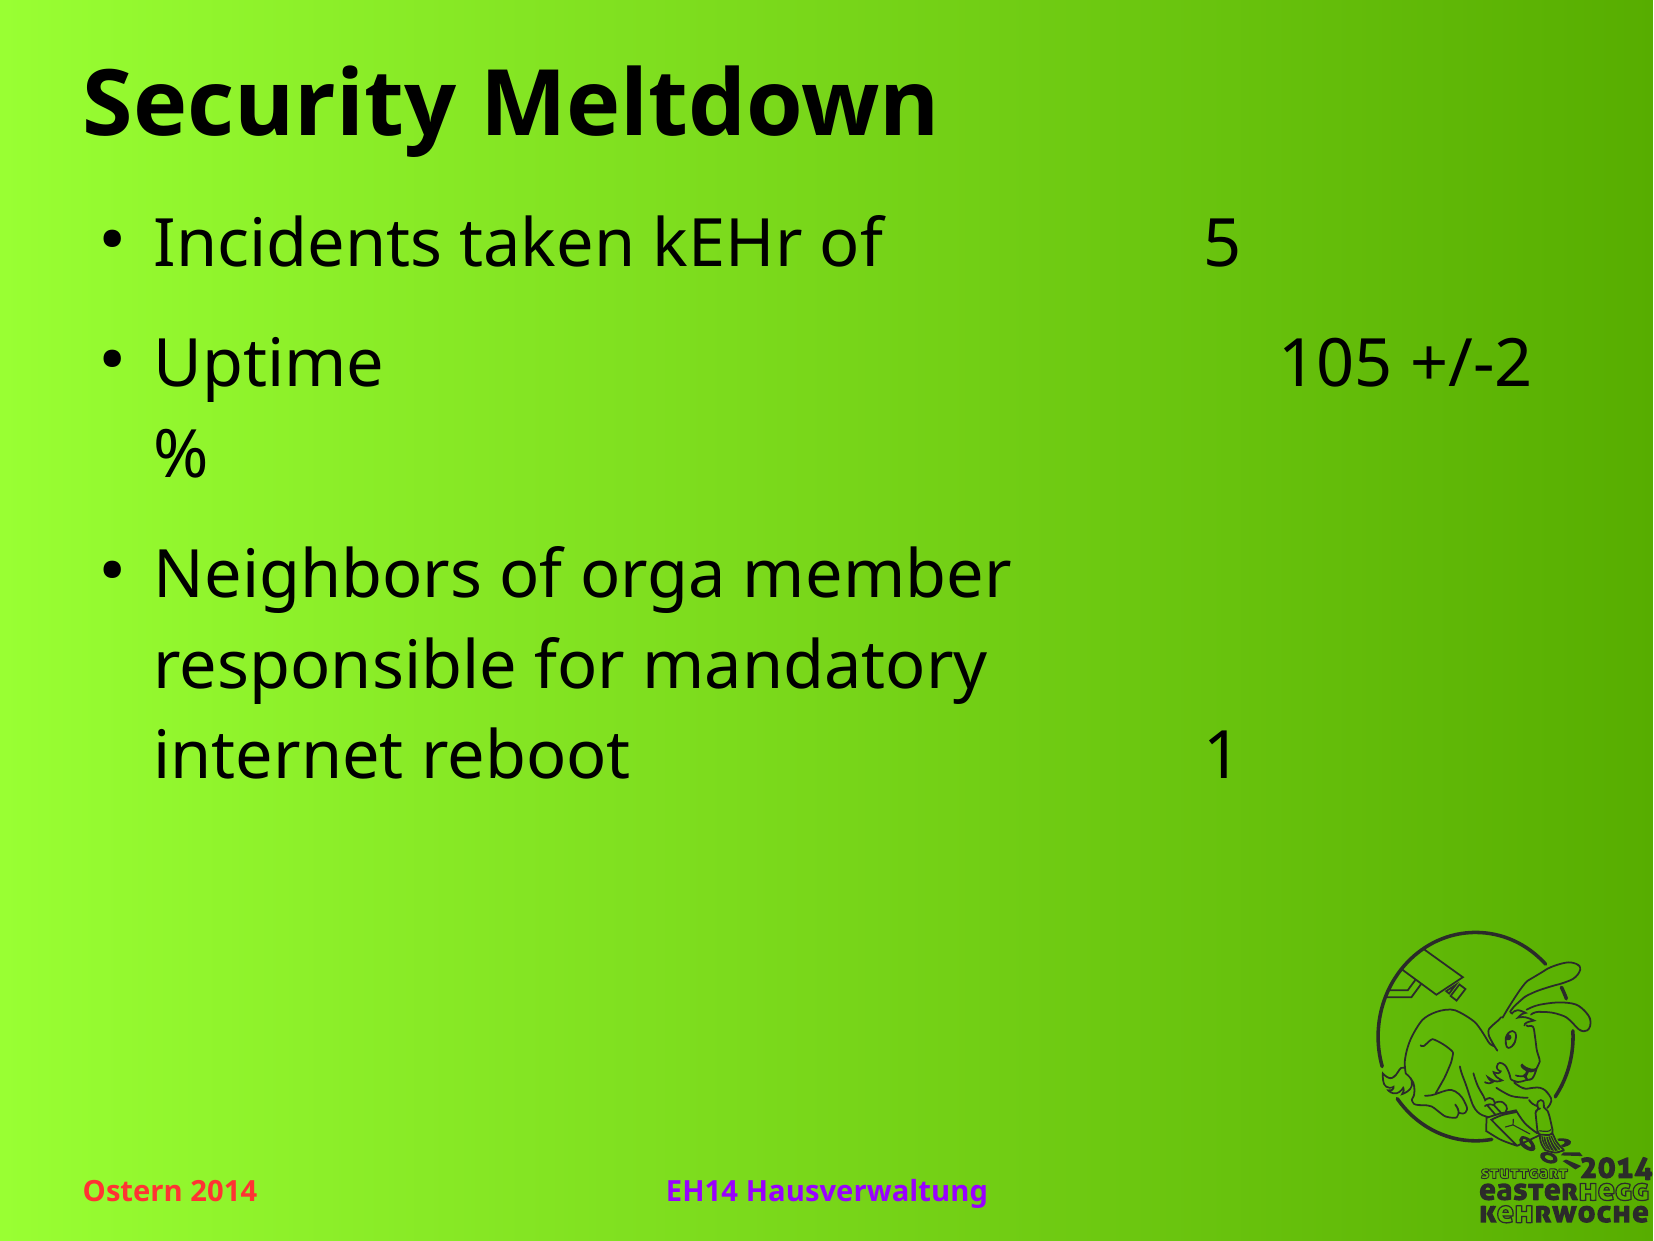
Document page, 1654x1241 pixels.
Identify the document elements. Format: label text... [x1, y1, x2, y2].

list Incidents taken kEHr of 5 Uptime 105 +/-2 % Neighbors of orga member responsible for mandatory internet reboot 1 [82, 195, 1571, 1131]
title Party Stats [77, 0, 81, 1240]
title Security Meltdown [82, 49, 1571, 151]
